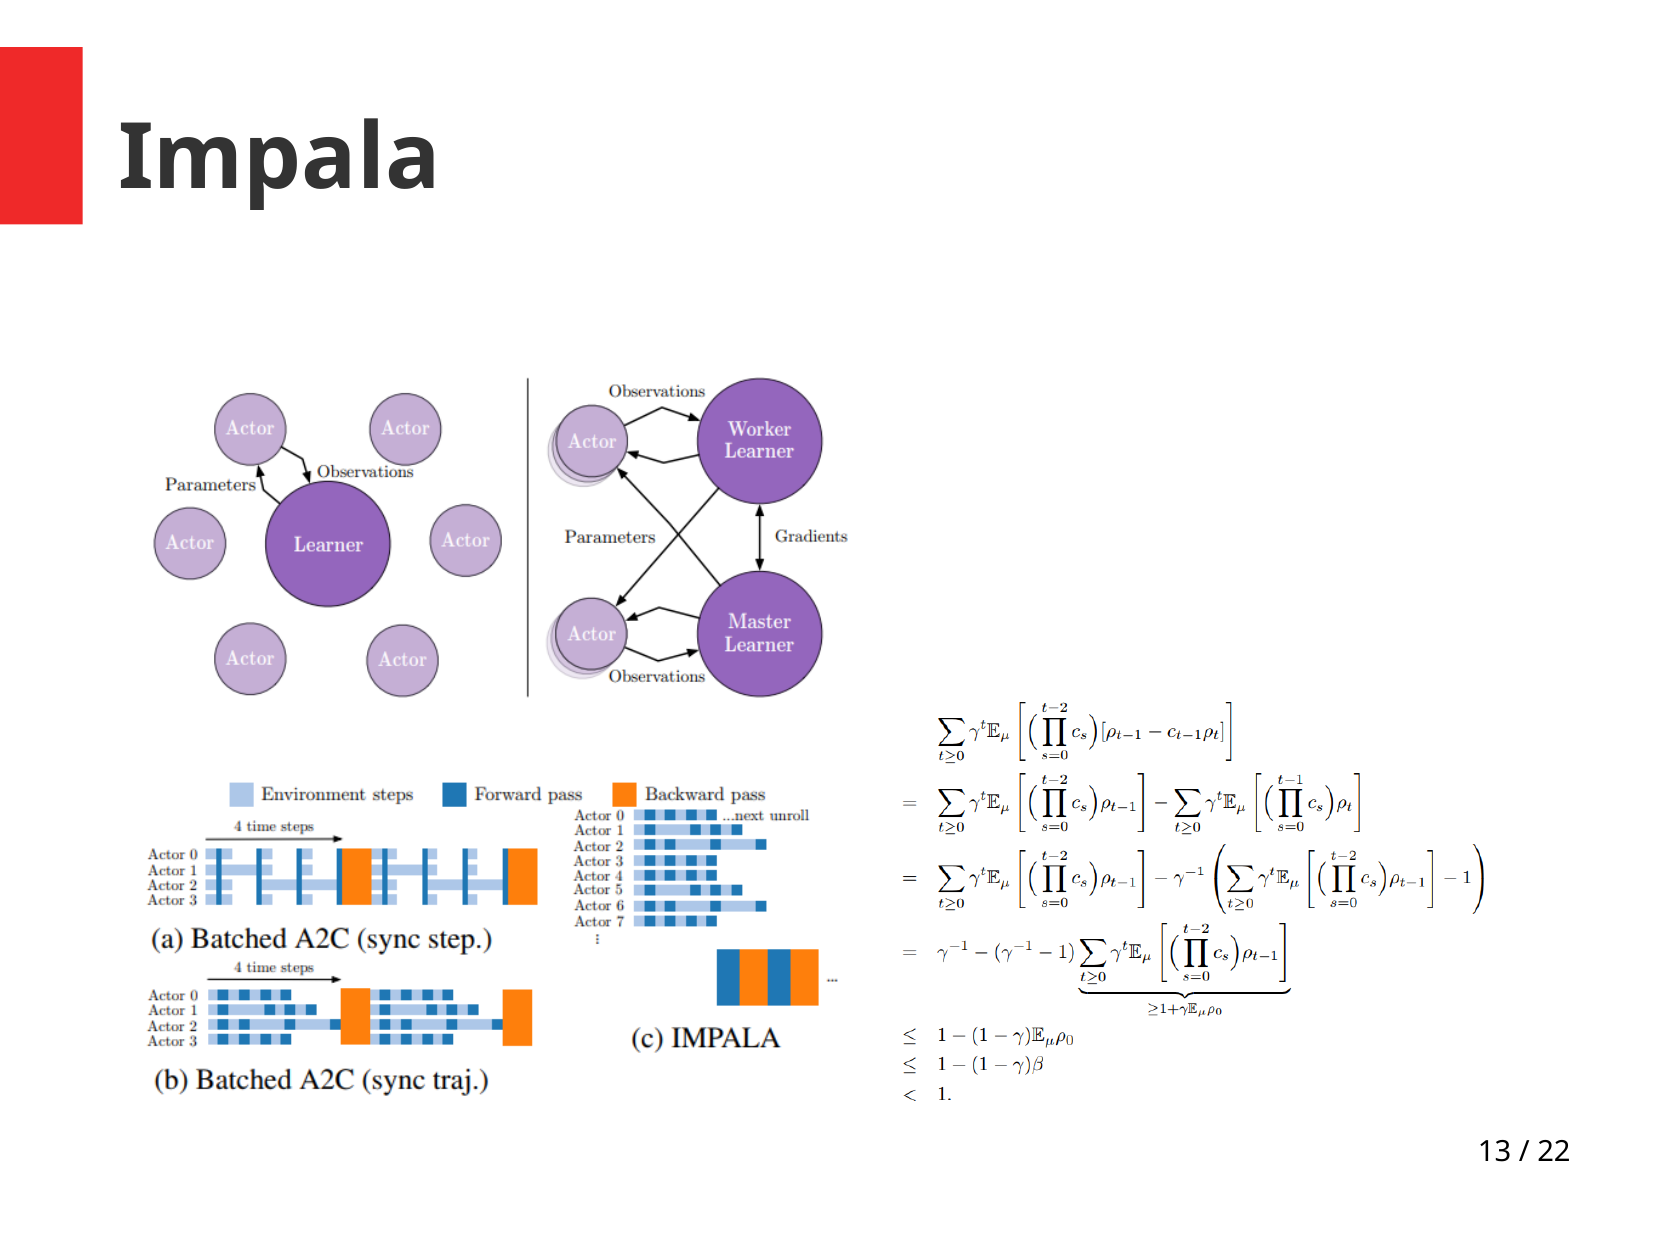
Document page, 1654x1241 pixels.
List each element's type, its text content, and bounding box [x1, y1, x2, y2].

picture [150, 359, 872, 727]
picture [120, 764, 871, 1120]
title Impala [118, 49, 1571, 257]
picture [875, 695, 1501, 1126]
